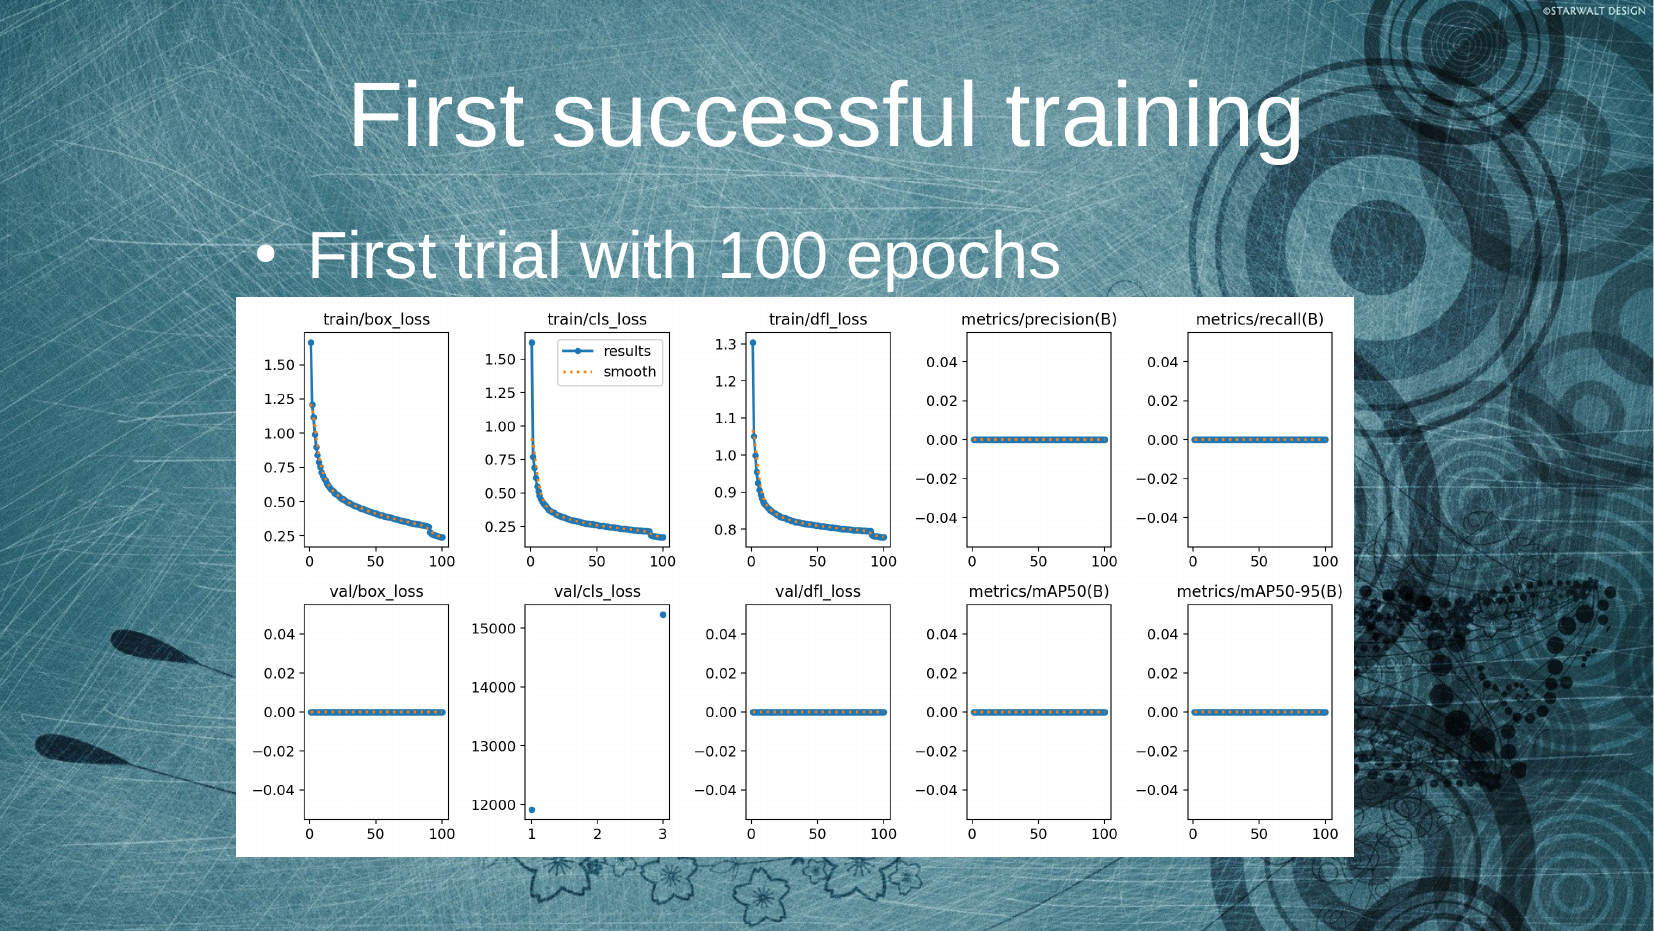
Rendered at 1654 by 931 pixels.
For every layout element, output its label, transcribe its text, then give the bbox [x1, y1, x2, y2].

title First successful training [82, 37, 1571, 193]
list First trial with 100 epochs [236, 217, 1571, 758]
picture [0, 0, 1654, 931]
